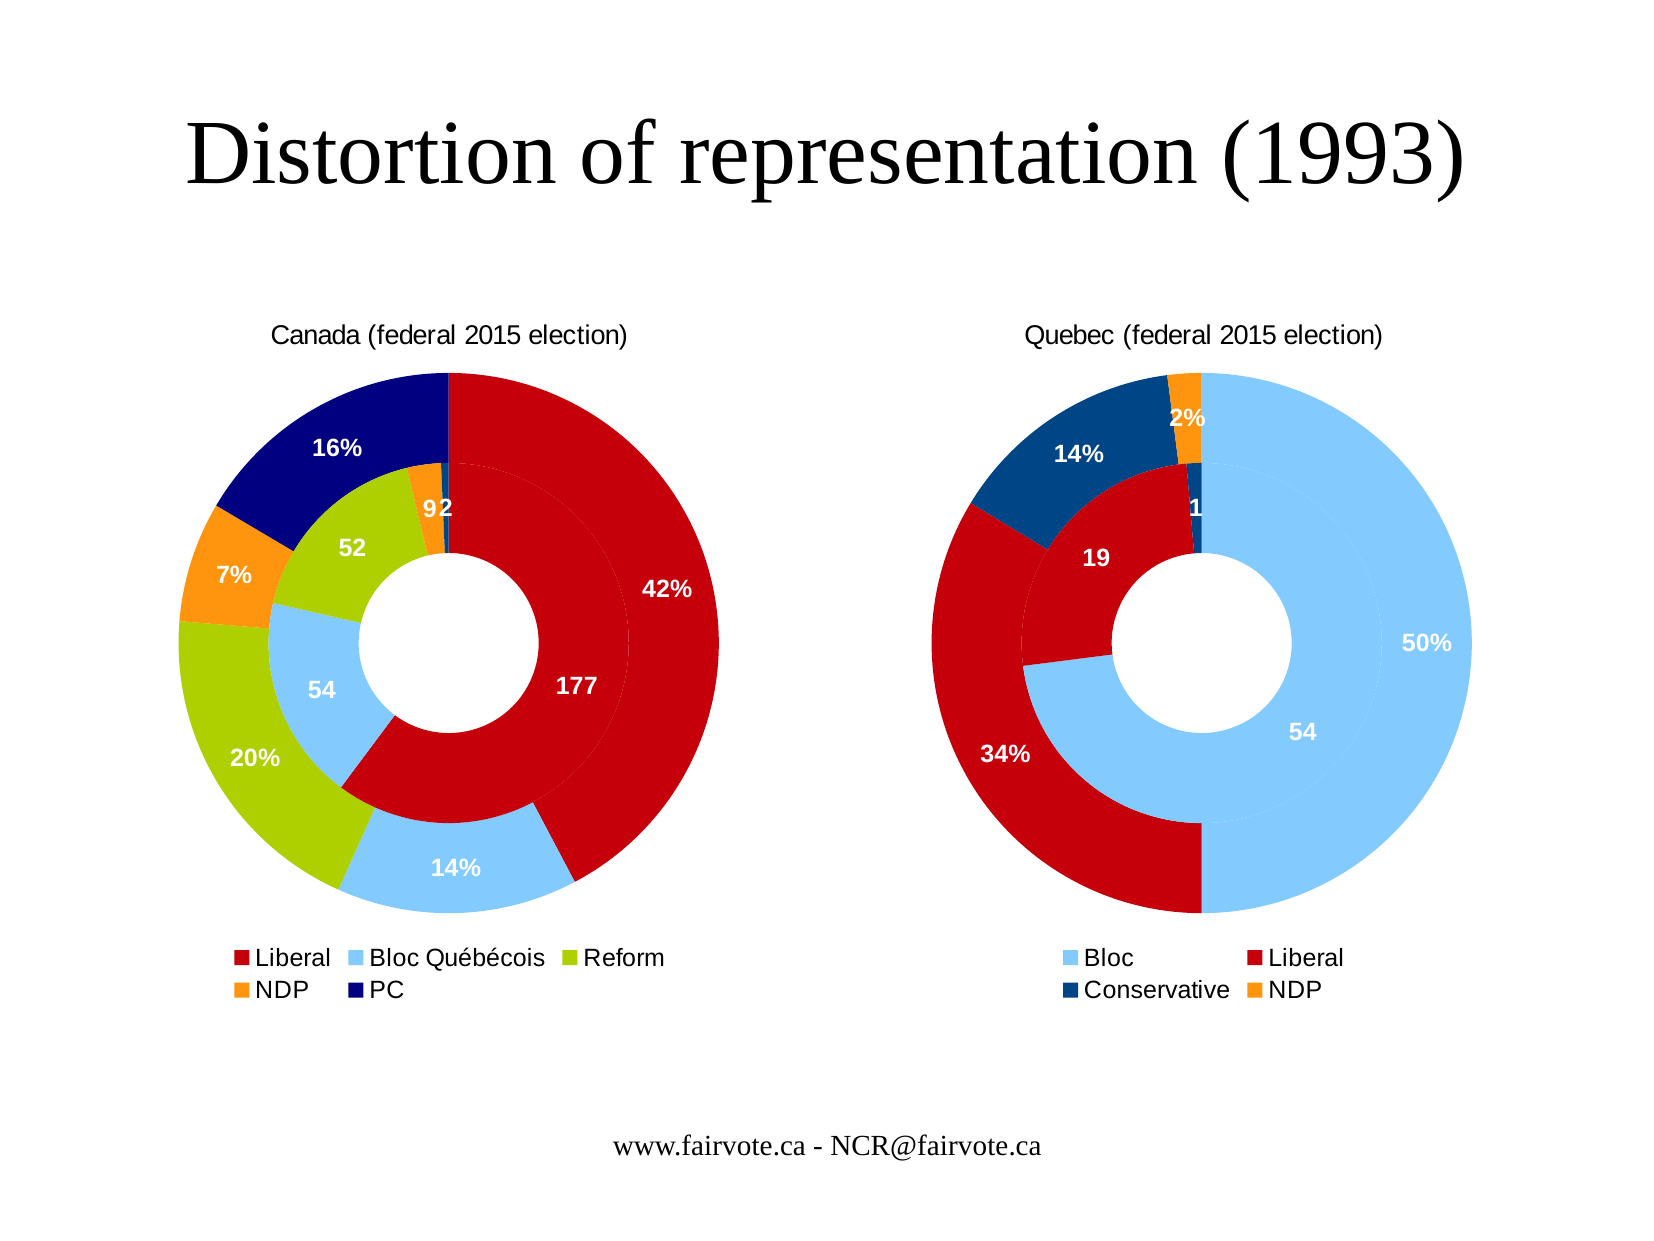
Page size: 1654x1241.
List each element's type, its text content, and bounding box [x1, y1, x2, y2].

chart [849, 290, 1560, 1010]
chart [94, 290, 805, 1010]
title Distortion of representation (1993) [82, 49, 1571, 257]
